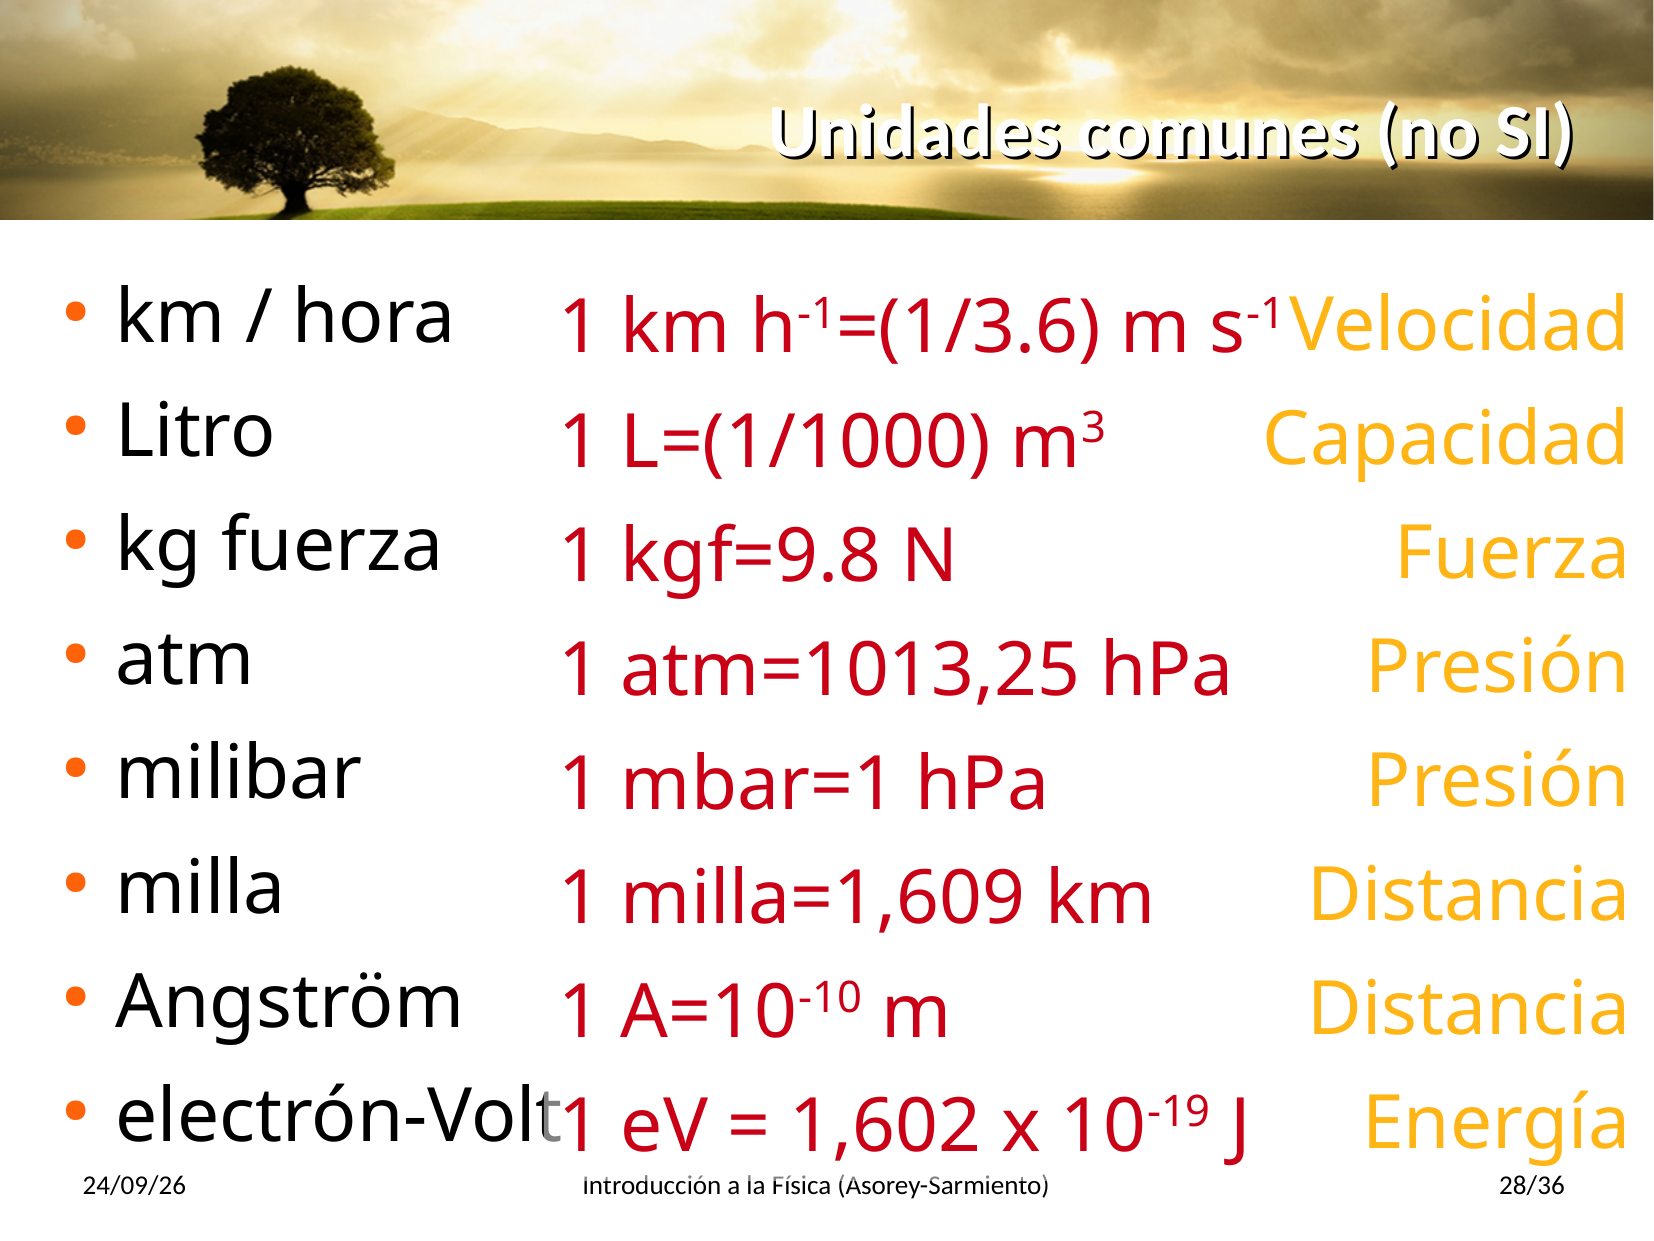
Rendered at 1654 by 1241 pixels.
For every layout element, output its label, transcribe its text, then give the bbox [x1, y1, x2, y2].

title Unidades comunes (no SI) [86, 49, 1576, 226]
text_box km / hora Litro kg fuerza atm milibar milla Angström electrón-Volt [30, 255, 1519, 1141]
text_box 1 km h-1=(1/3.6) m s-1 1 L=(1/1000) m3 1 kgf=9.8 N 1 atm=1013,25 hPa 1 mbar=1 hPa 1 milla=1,609 km 1 A=10-10 m 1 eV = 1,602 x 10-19 J [543, 265, 1157, 1171]
text_box Velocidad Capacidad Fuerza Presión Presión Distancia Distancia Energía [1157, 262, 1645, 1171]
picture [0, 0, 1654, 220]
